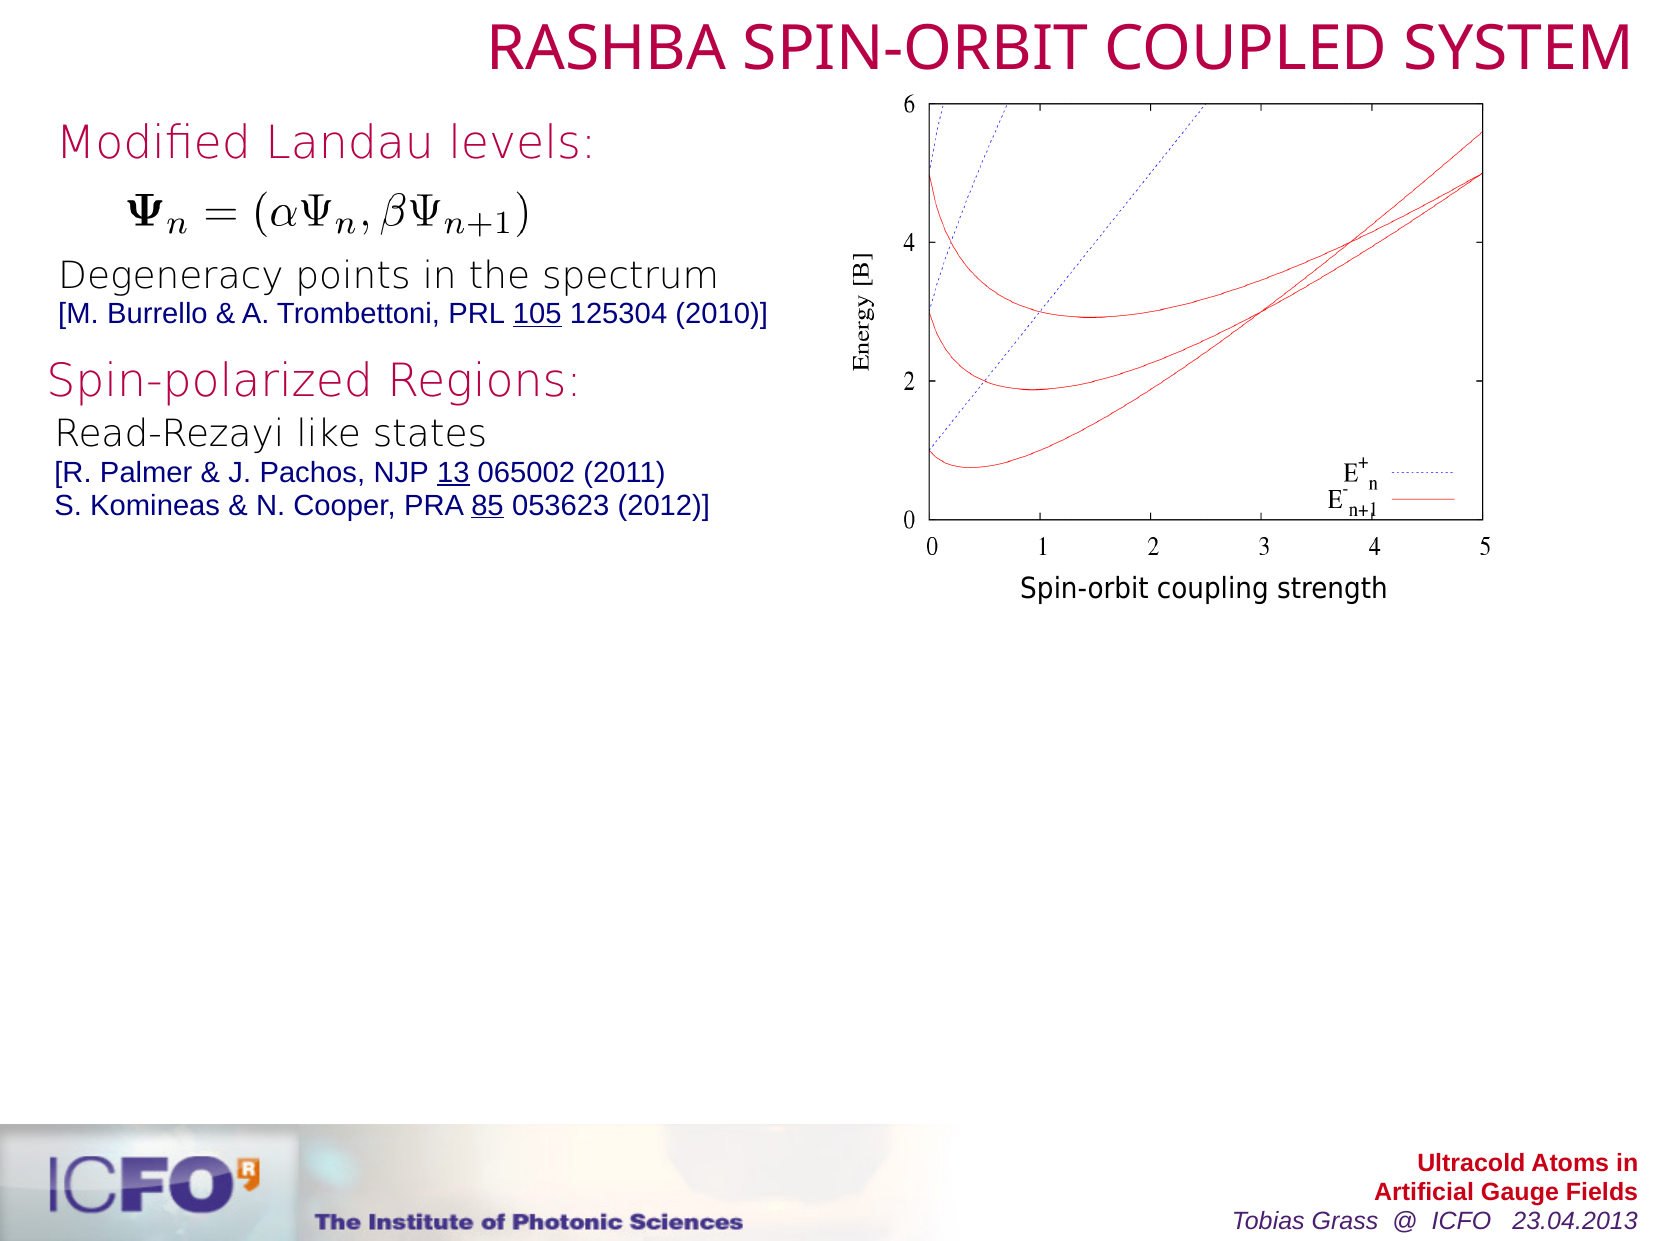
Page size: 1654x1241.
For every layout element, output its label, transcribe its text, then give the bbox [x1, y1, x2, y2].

picture [807, 77, 1512, 638]
text_box Degeneracy points in the spectrum [M. Burrello & A. Trombettoni, PRL 105 125304 (2010)] [43, 246, 807, 338]
picture [0, 1124, 976, 1241]
text_box Read-Rezayi like states [R. Palmer & J. Pachos, NJP 13 065002 (2011) S. Komineas & N. Cooper, PRA 85 053623 (2012)] [39, 404, 794, 533]
picture [127, 191, 527, 237]
text_box Modified Landau levels: [41, 108, 676, 178]
text_box Spin-polarized Regions: [31, 346, 788, 415]
text_box Ultracold Atoms in Artificial Gauge Fields Tobias Grass @ ICFO 23.04.2013 [712, 1138, 1654, 1241]
text_box Spin-orbit coupling strength [1005, 563, 1403, 613]
text_box RASHBA SPIN-ORBIT COUPLED SYSTEM [0, 0, 1651, 99]
